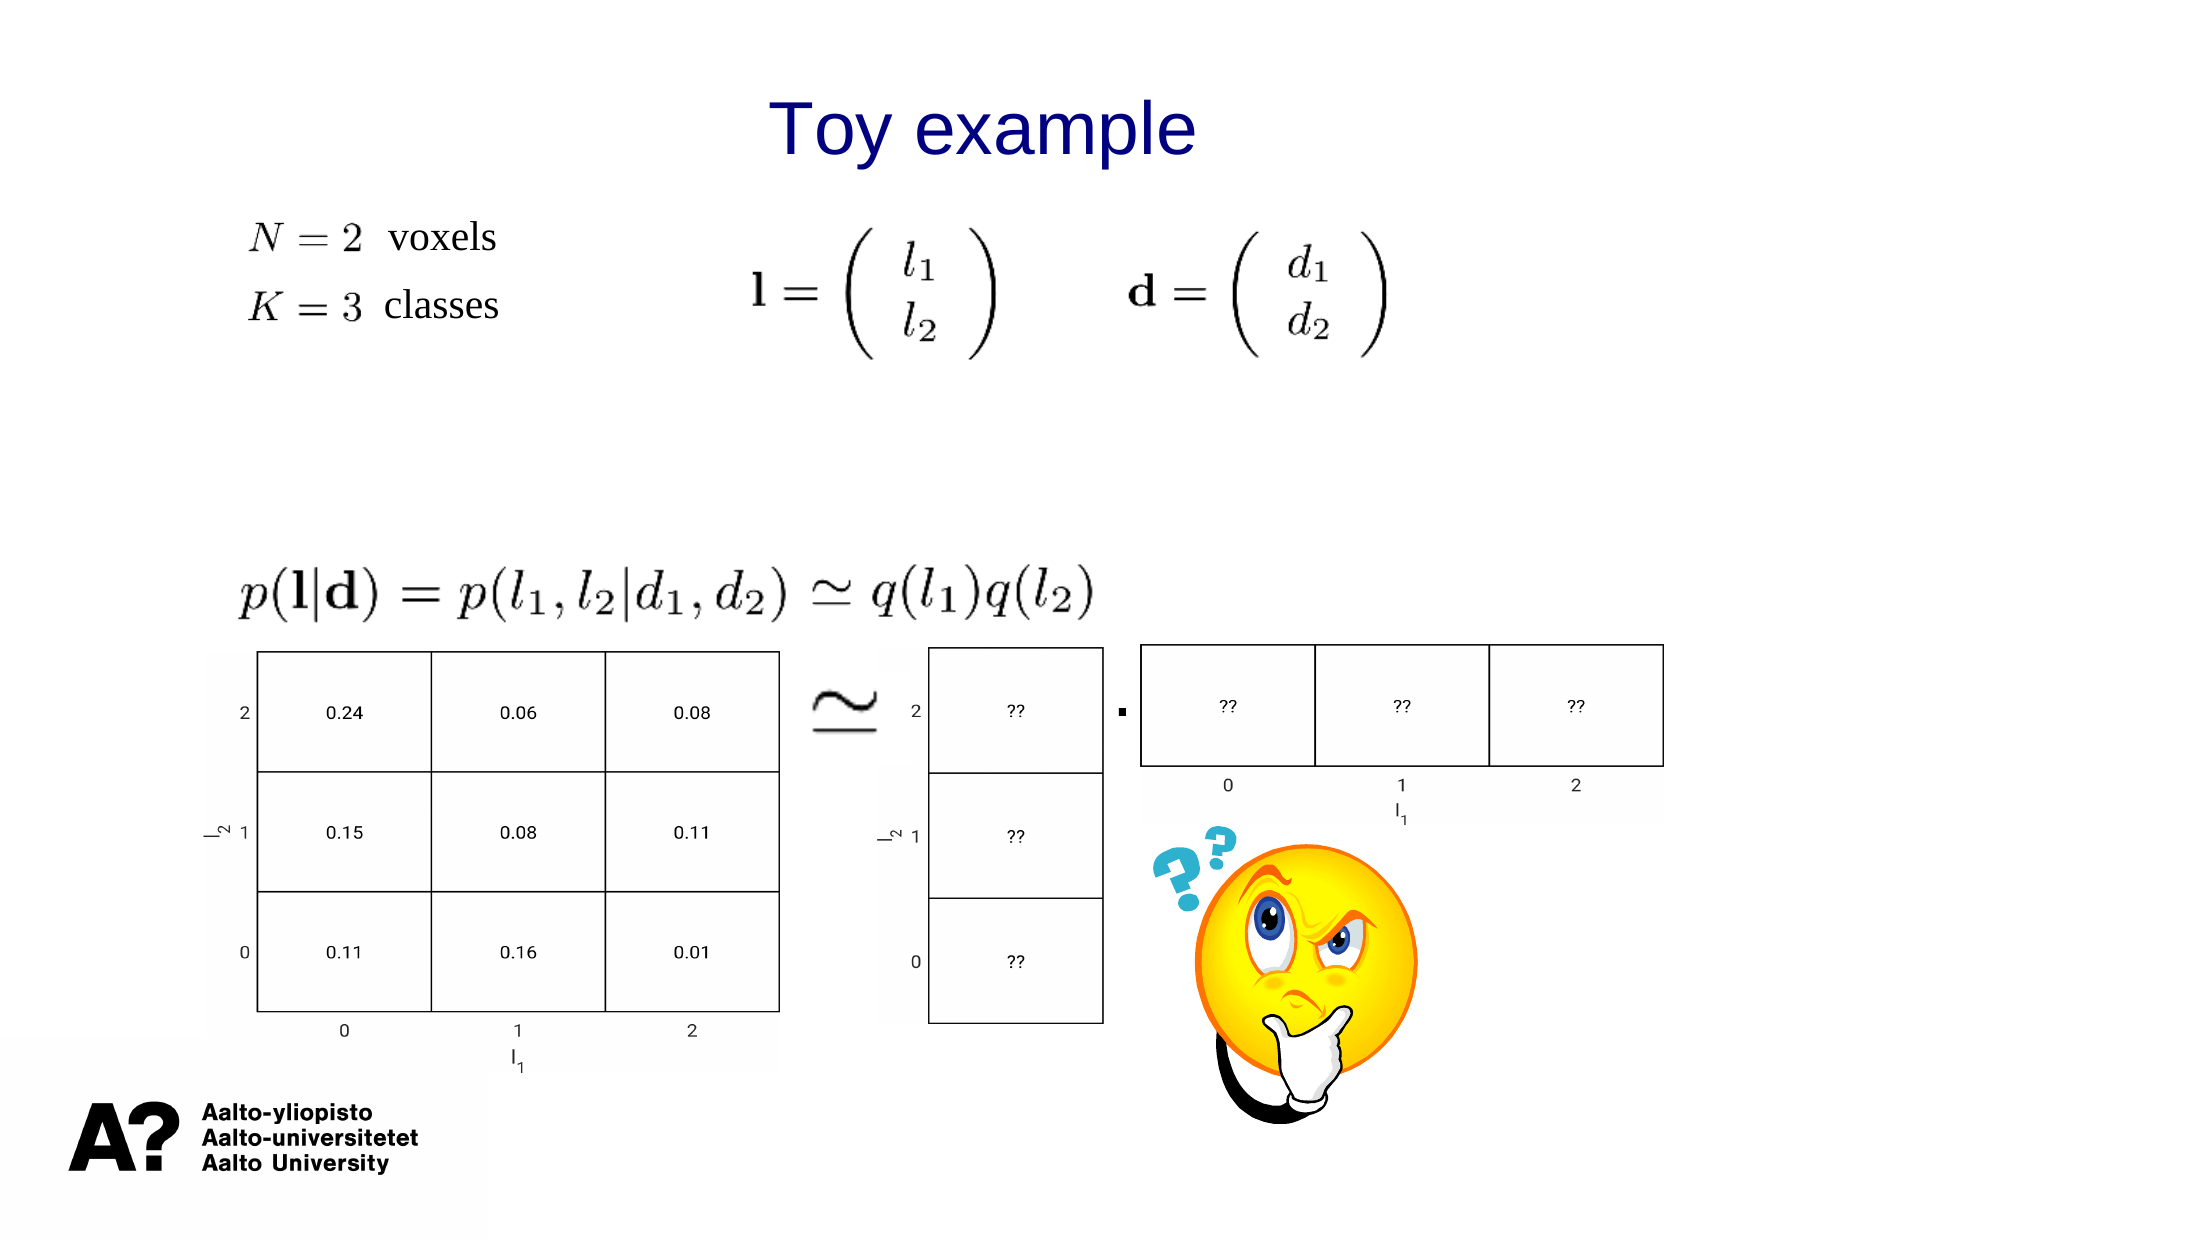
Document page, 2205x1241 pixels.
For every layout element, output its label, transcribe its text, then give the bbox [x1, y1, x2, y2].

picture [0, 651, 780, 1239]
picture [739, 224, 1007, 371]
picture [1140, 644, 1664, 1125]
picture [1117, 224, 1397, 366]
text_box classes [369, 268, 515, 335]
picture [226, 558, 800, 635]
picture [224, 203, 404, 338]
text_box . [1098, 633, 1174, 774]
picture [784, 647, 1104, 1024]
picture [802, 560, 1105, 628]
text_box voxels [373, 201, 513, 267]
title Toy example [326, 65, 1640, 179]
